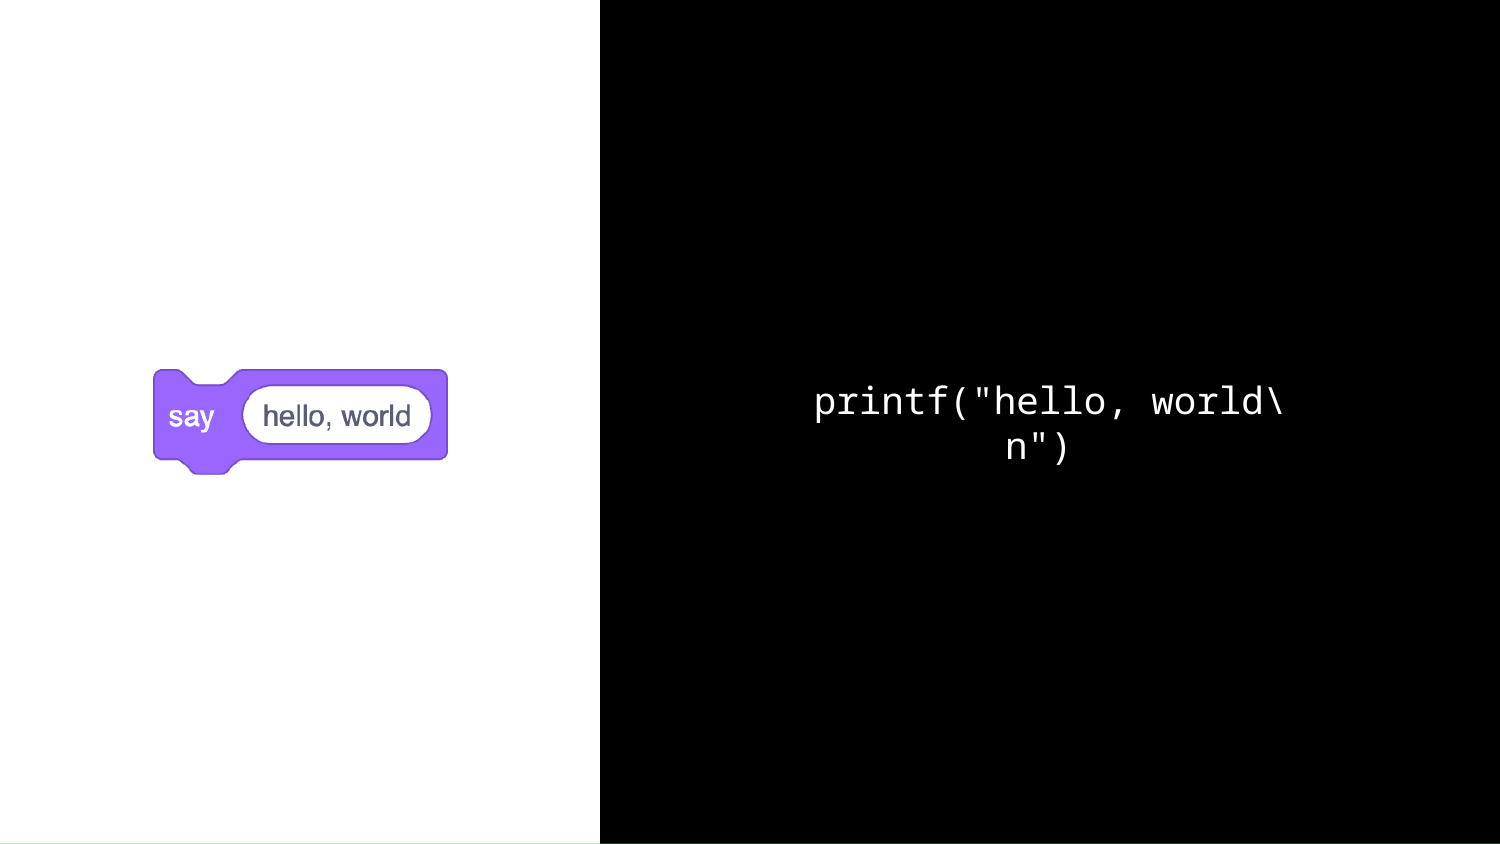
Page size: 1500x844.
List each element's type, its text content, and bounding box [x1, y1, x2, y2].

text_box [0, 0, 1500, 844]
text_box printf("hello, world\n"); [774, 321, 1326, 523]
picture [150, 368, 450, 476]
